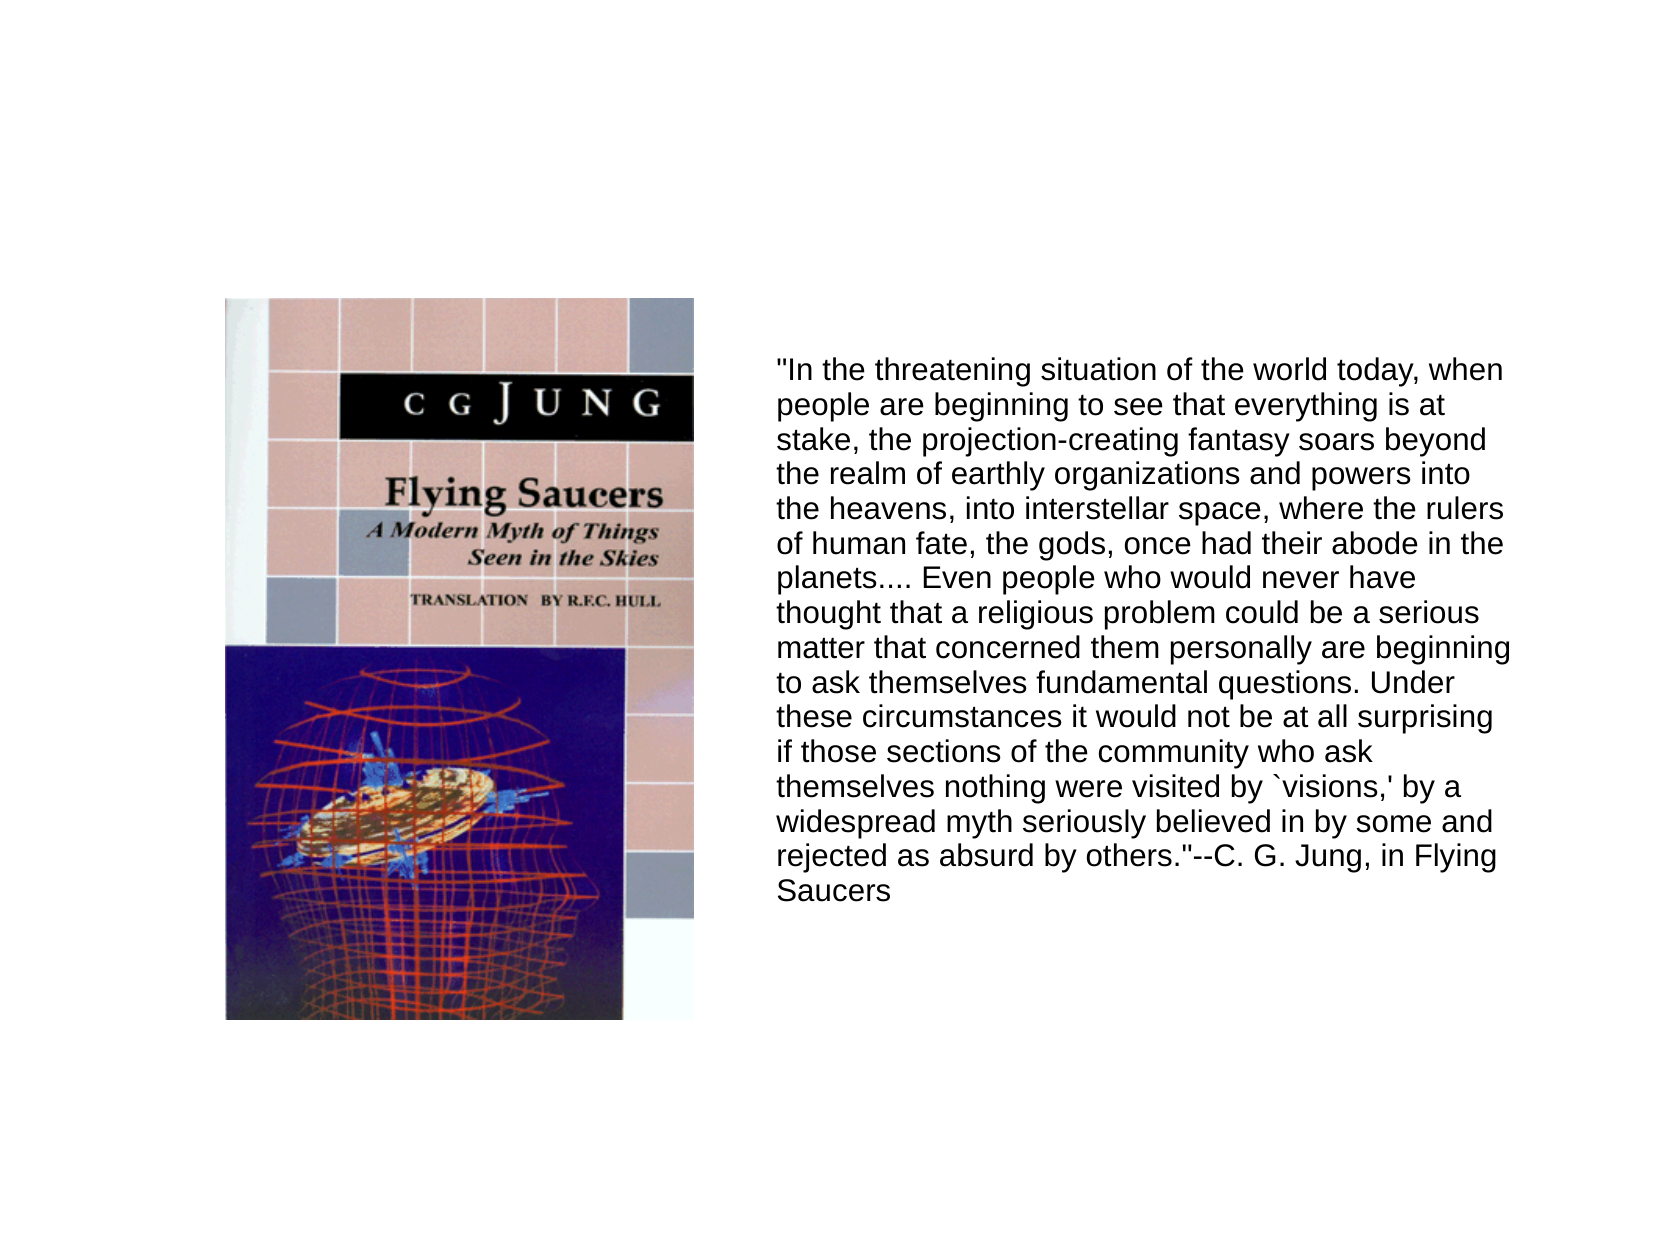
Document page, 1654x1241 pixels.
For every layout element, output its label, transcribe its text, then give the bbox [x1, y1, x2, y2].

picture [225, 298, 694, 1021]
text_box "In the threatening situation of the world today, when people are beginning to see that everything is at stake, the projection-creating fantasy soars beyond the realm of earthly organizations and powers into the heavens, into interstellar space, where the rulers of human fate, the gods, once had their abode in the planets.... Even people who would never have thought that a religious problem could be a serious matter that concerned them personally are beginning to ask themselves fundamental questions. Under these circumstances it would not be at all surprising if those sections of the community who ask themselves nothing were visited by `visions,' by a widespread myth seriously believed in by some and rejected as absurd by others."--C. G. Jung, in Flying Saucers [761, 345, 1531, 964]
